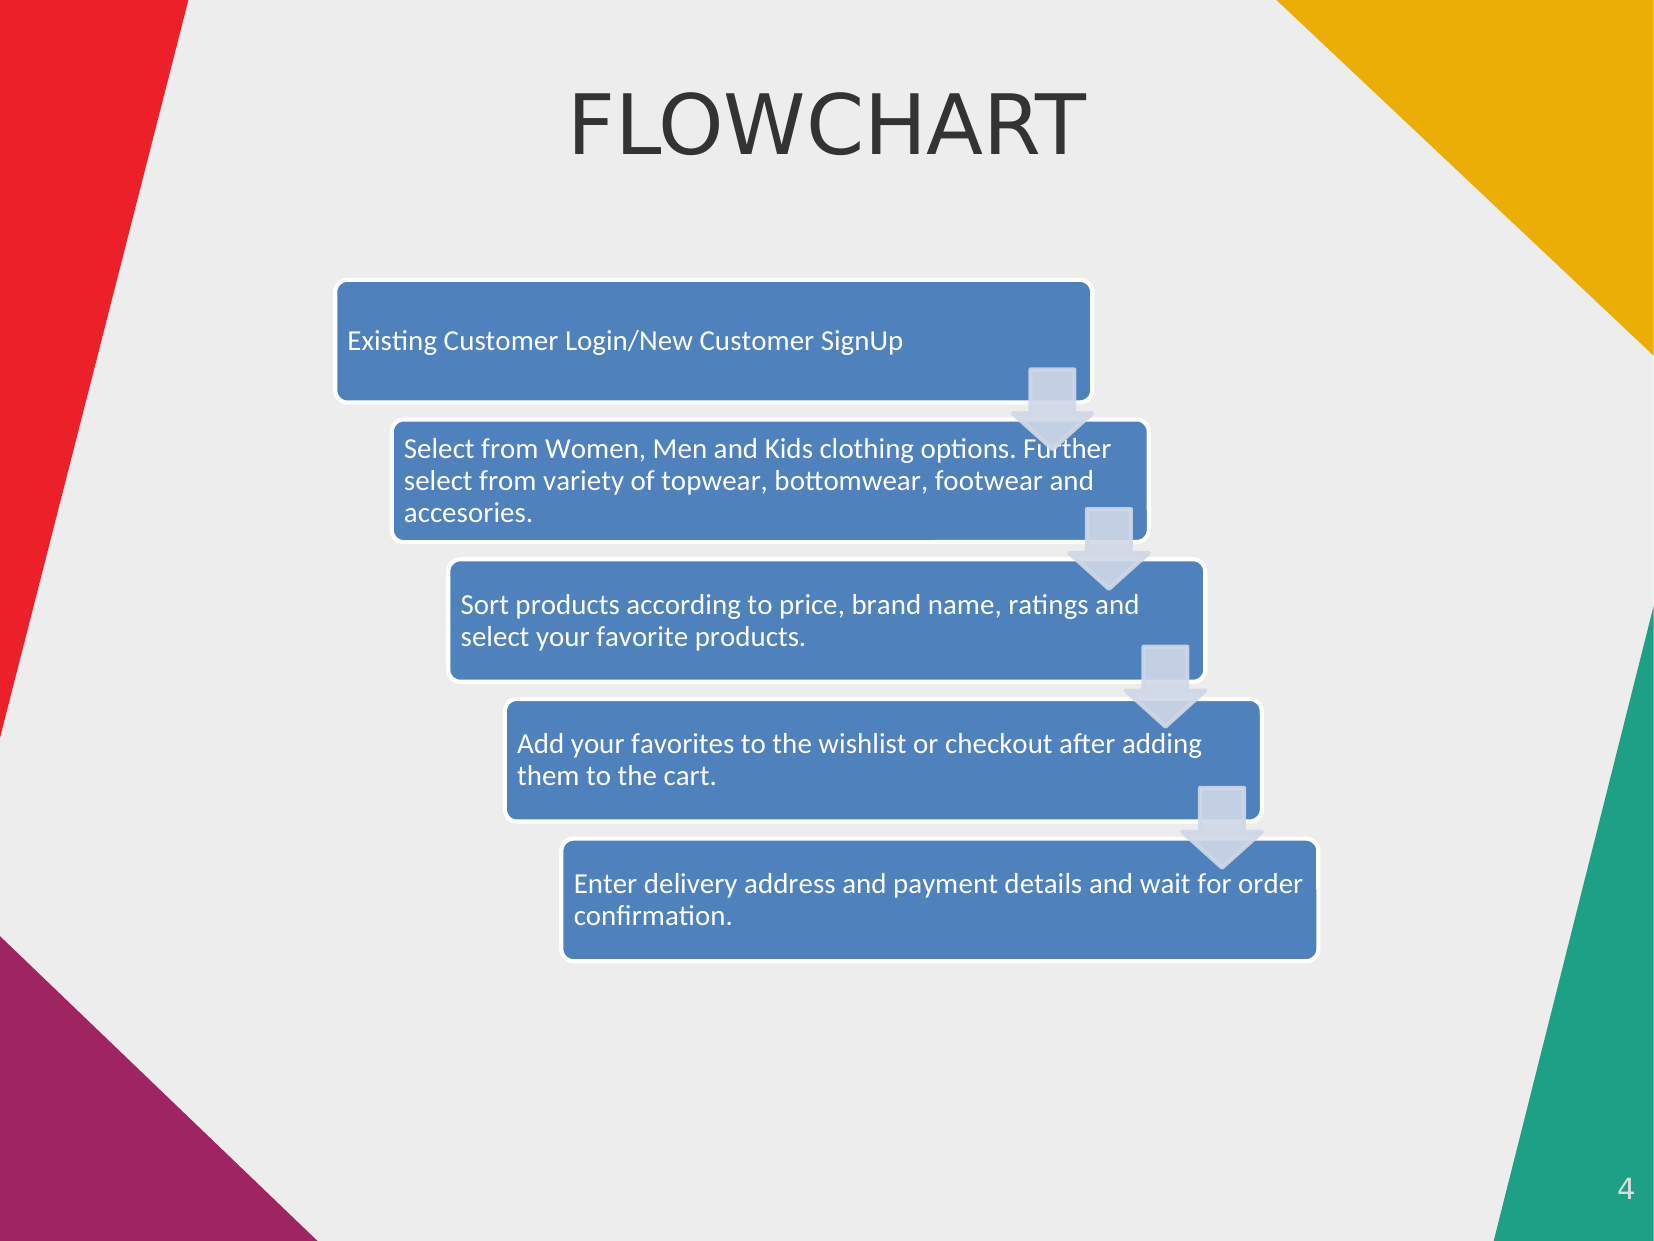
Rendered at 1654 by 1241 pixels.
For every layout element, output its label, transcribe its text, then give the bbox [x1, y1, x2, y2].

title FLOWCHART [114, 27, 1539, 225]
picture [333, 277, 1321, 964]
